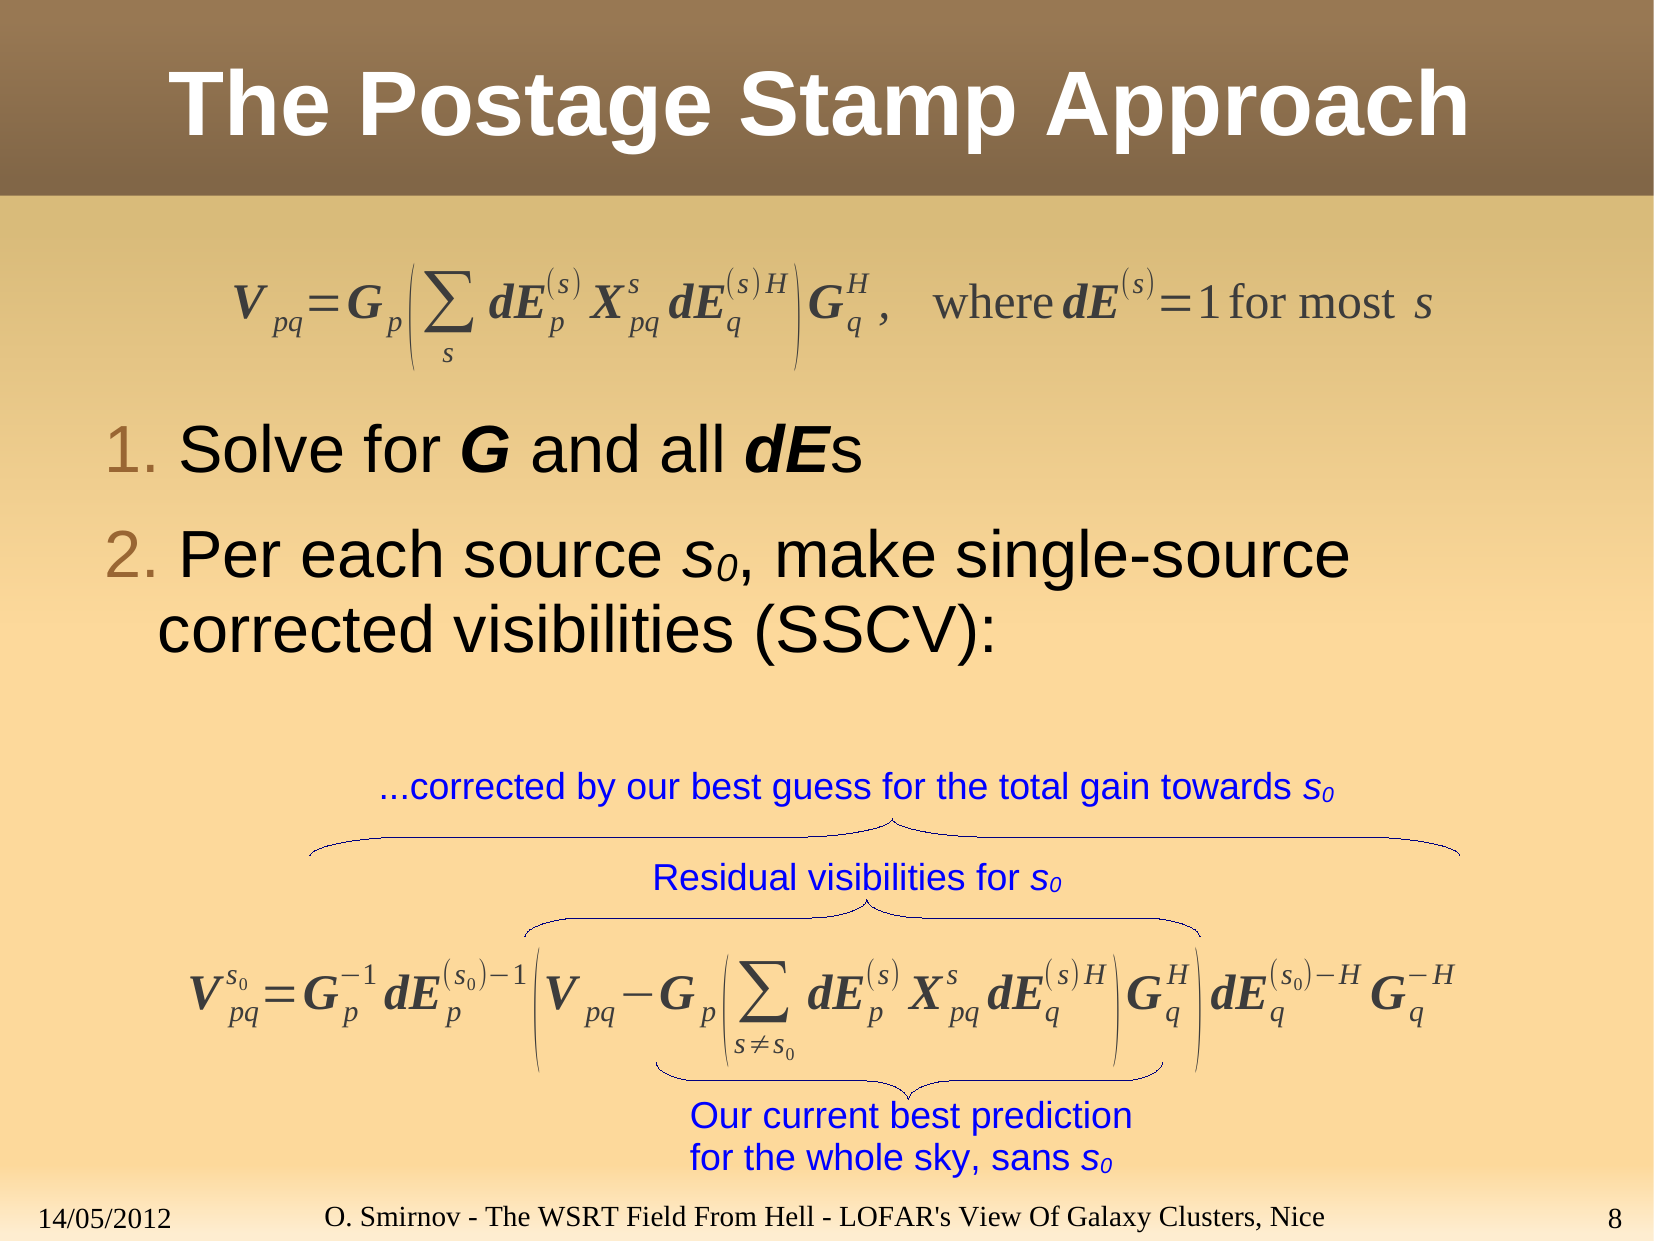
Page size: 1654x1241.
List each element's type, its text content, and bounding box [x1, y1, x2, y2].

chart [181, 945, 1463, 1077]
text_box Residual visibilities for s0 [637, 848, 1126, 924]
list Solve for G and all dEs Per each source s0, make single-source corrected visibilities (SSCV): [86, 412, 1576, 819]
chart [225, 261, 1441, 376]
title The Postage Stamp Approach [76, 0, 1565, 208]
picture [0, 0, 1654, 1241]
text_box ...corrected by our best guess for the total gain towards s0 [363, 758, 1424, 834]
text_box Our current best prediction for the whole sky, sans s0 [675, 1087, 1163, 1241]
